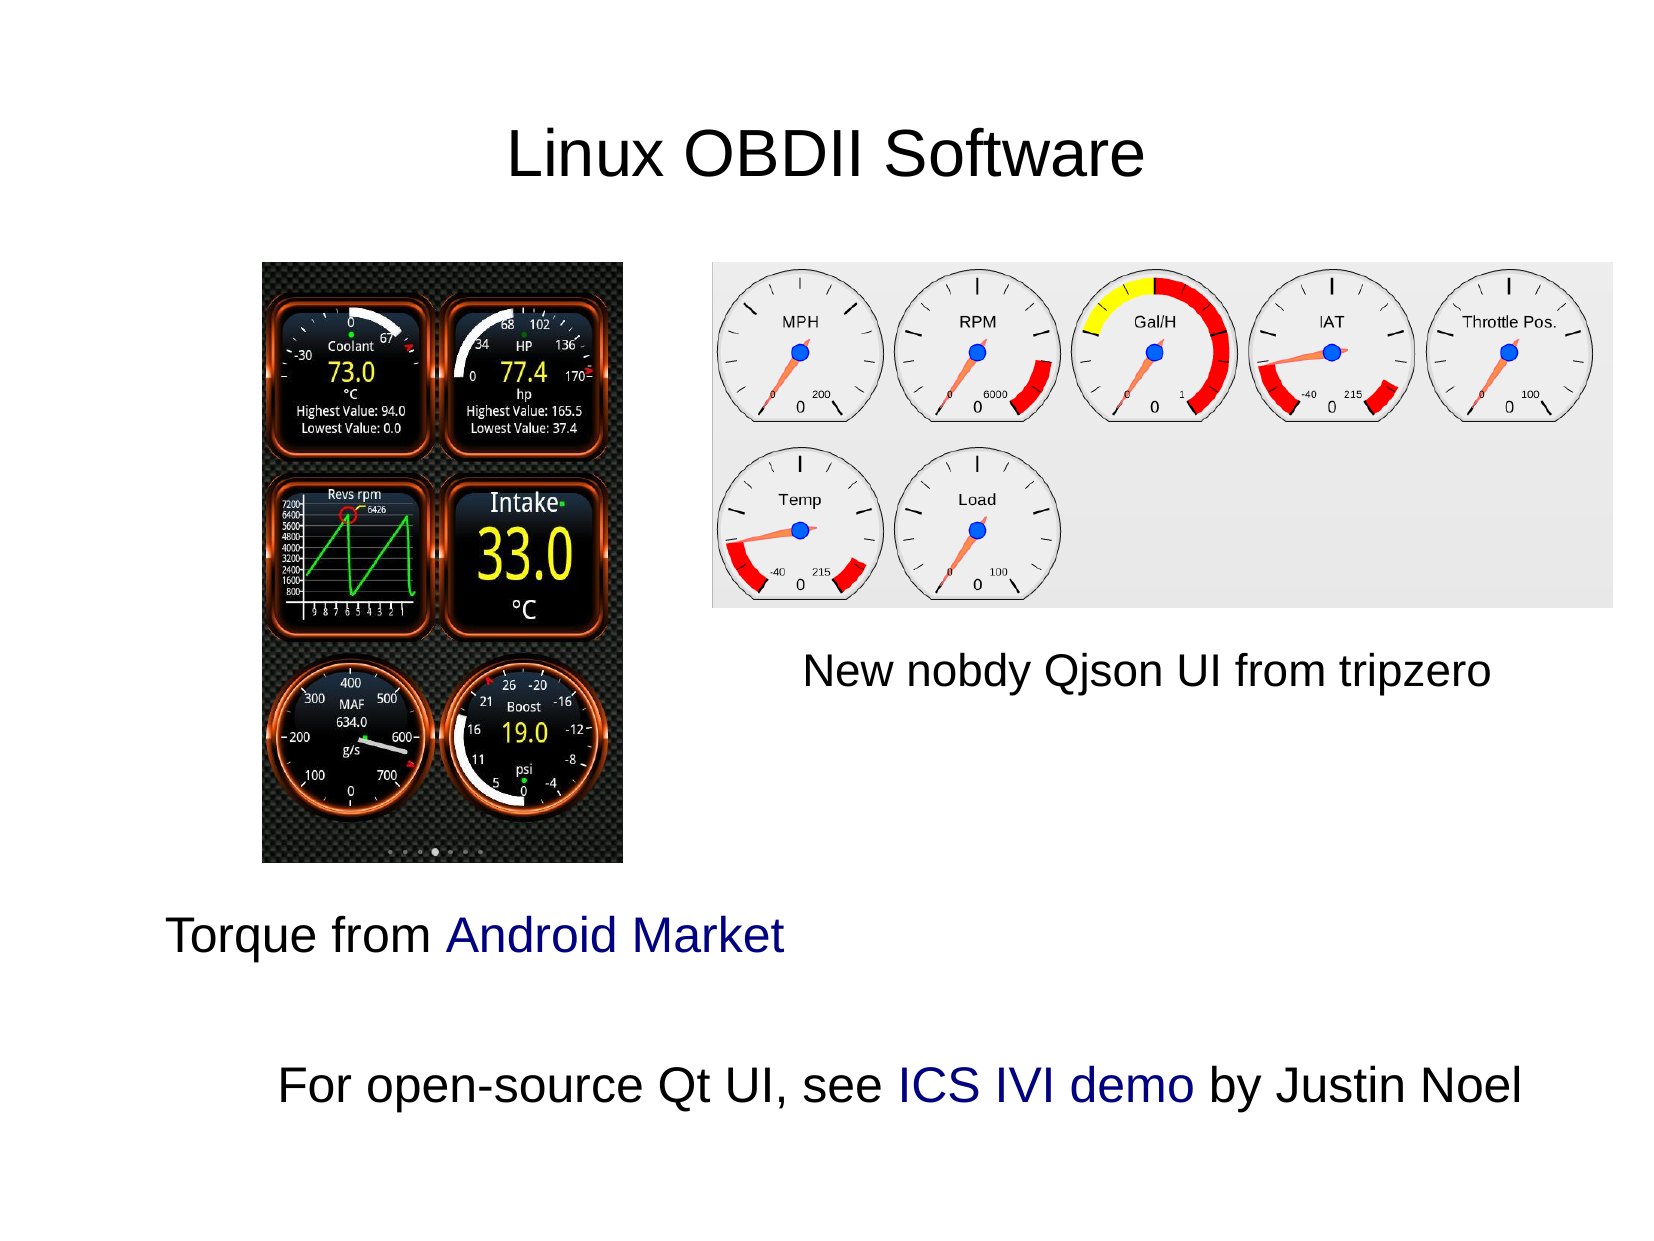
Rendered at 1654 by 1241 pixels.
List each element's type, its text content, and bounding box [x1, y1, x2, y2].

text_box New nobdy Qjson UI from tripzero [787, 637, 1508, 704]
picture [262, 262, 623, 863]
text_box For open-source Qt UI, see ICS IVI demo by Justin Noel [262, 1050, 1539, 1121]
picture [712, 262, 1613, 608]
text_box Torque from Android Market [150, 900, 806, 976]
title Linux OBDII Software [82, 49, 1571, 257]
